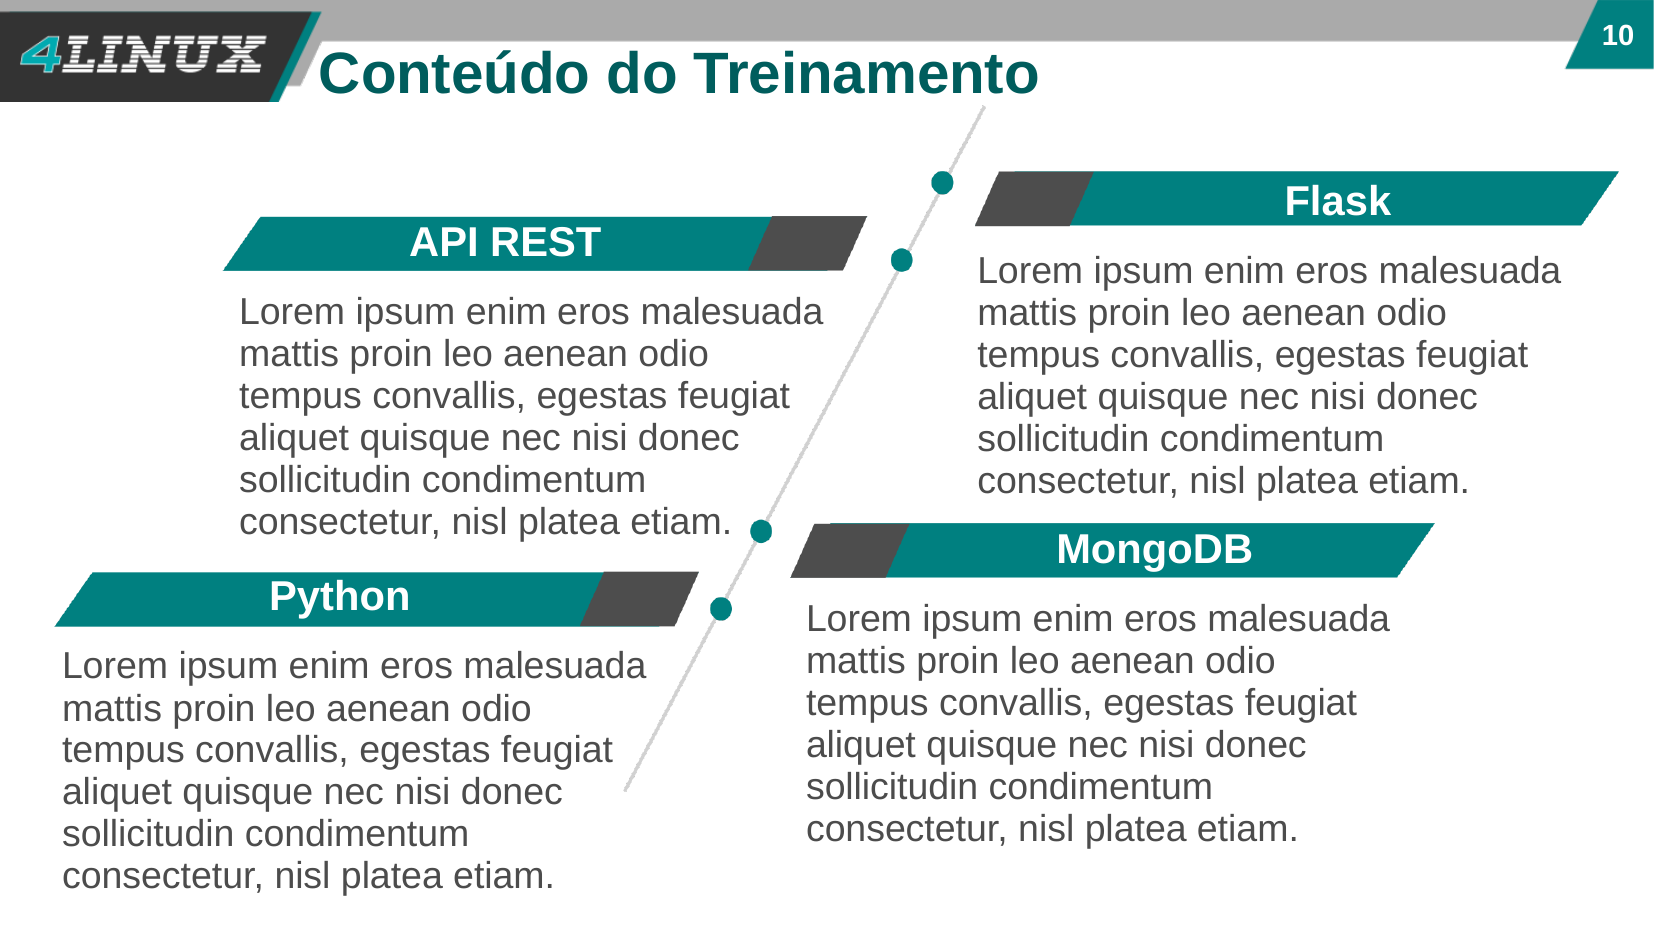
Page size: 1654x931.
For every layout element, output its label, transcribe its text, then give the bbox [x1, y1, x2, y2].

text_box API REST [260, 211, 751, 273]
text_box Python [95, 565, 585, 627]
picture [54, 105, 1619, 792]
text_box Lorem ipsum enim eros malesuada mattis proin leo aenean odio tempus convallis, egestas feugiat aliquet quisque nec nisi donec sollicitudin condimentum consectetur, nisl platea etiam. [47, 637, 662, 905]
text_box Lorem ipsum enim eros malesuada mattis proin leo aenean odio tempus convallis, egestas feugiat aliquet quisque nec nisi donec sollicitudin condimentum consectetur, nisl platea etiam. [962, 241, 1577, 509]
text_box Flask [1093, 169, 1583, 232]
picture [0, 0, 1654, 102]
text_box Lorem ipsum enim eros malesuada mattis proin leo aenean odio tempus convallis, egestas feugiat aliquet quisque nec nisi donec sollicitudin condimentum consectetur, nisl platea etiam. [224, 283, 839, 550]
picture [1623, 28, 1629, 40]
text_box MongoDB [910, 518, 1400, 580]
text_box Lorem ipsum enim eros malesuada mattis proin leo aenean odio tempus convallis, egestas feugiat aliquet quisque nec nisi donec sollicitudin condimentum consectetur, nisl platea etiam. [791, 590, 1406, 858]
title Conteúdo do Treinamento [318, 40, 1630, 106]
